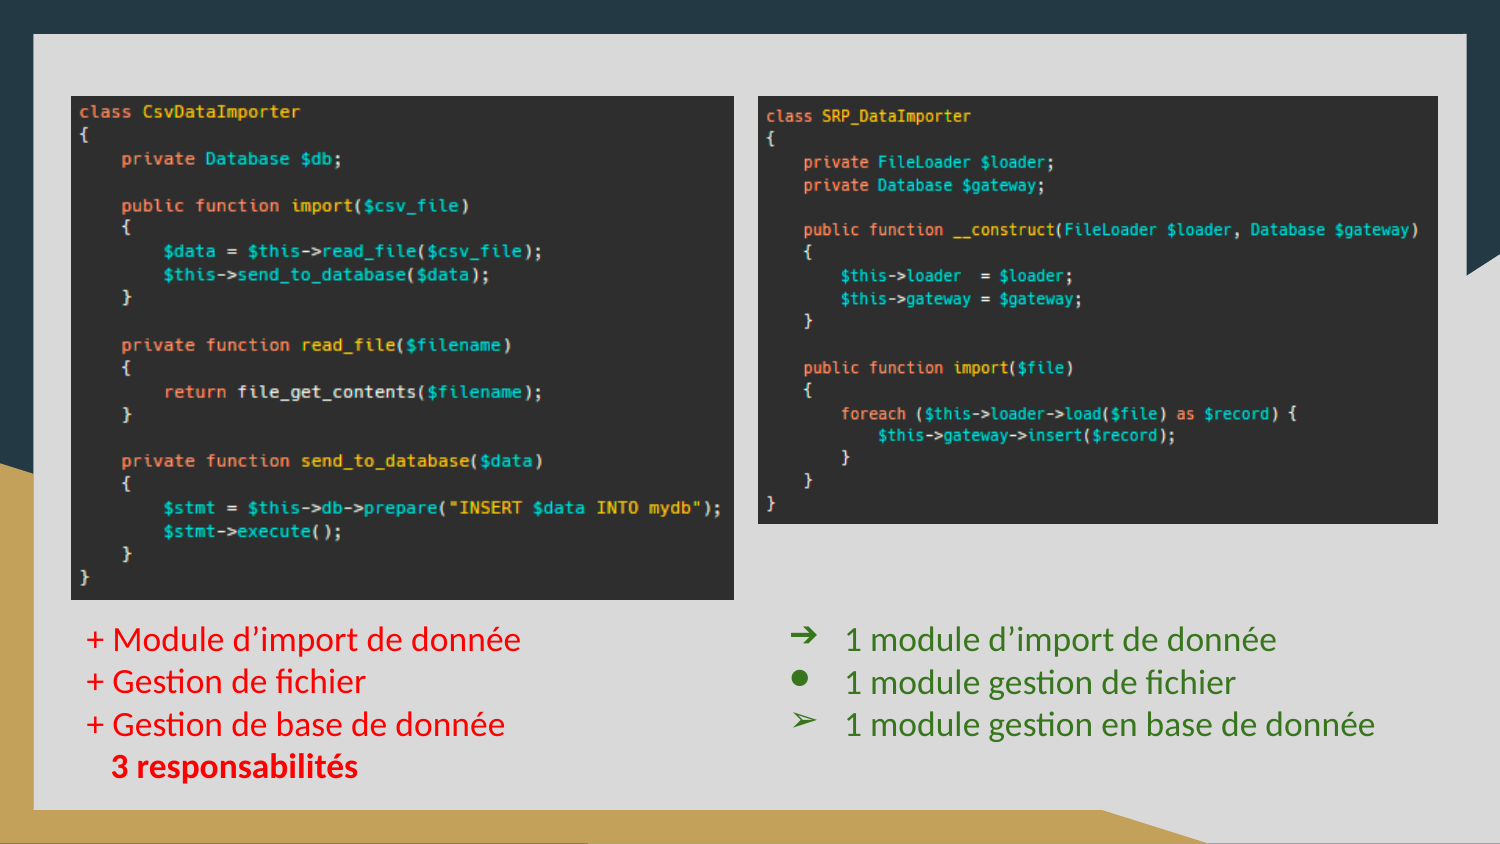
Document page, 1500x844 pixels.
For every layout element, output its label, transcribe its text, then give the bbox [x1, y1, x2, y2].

text_box 1 module d’import de donnée 1 module gestion de fichier 1 module gestion en base de donnée [754, 601, 1400, 759]
text_box + Module d’import de donnée + Gestion de fichier + Gestion de base de donnée 3 responsabilités [0, 601, 643, 802]
picture [71, 96, 734, 600]
picture [758, 96, 1438, 524]
